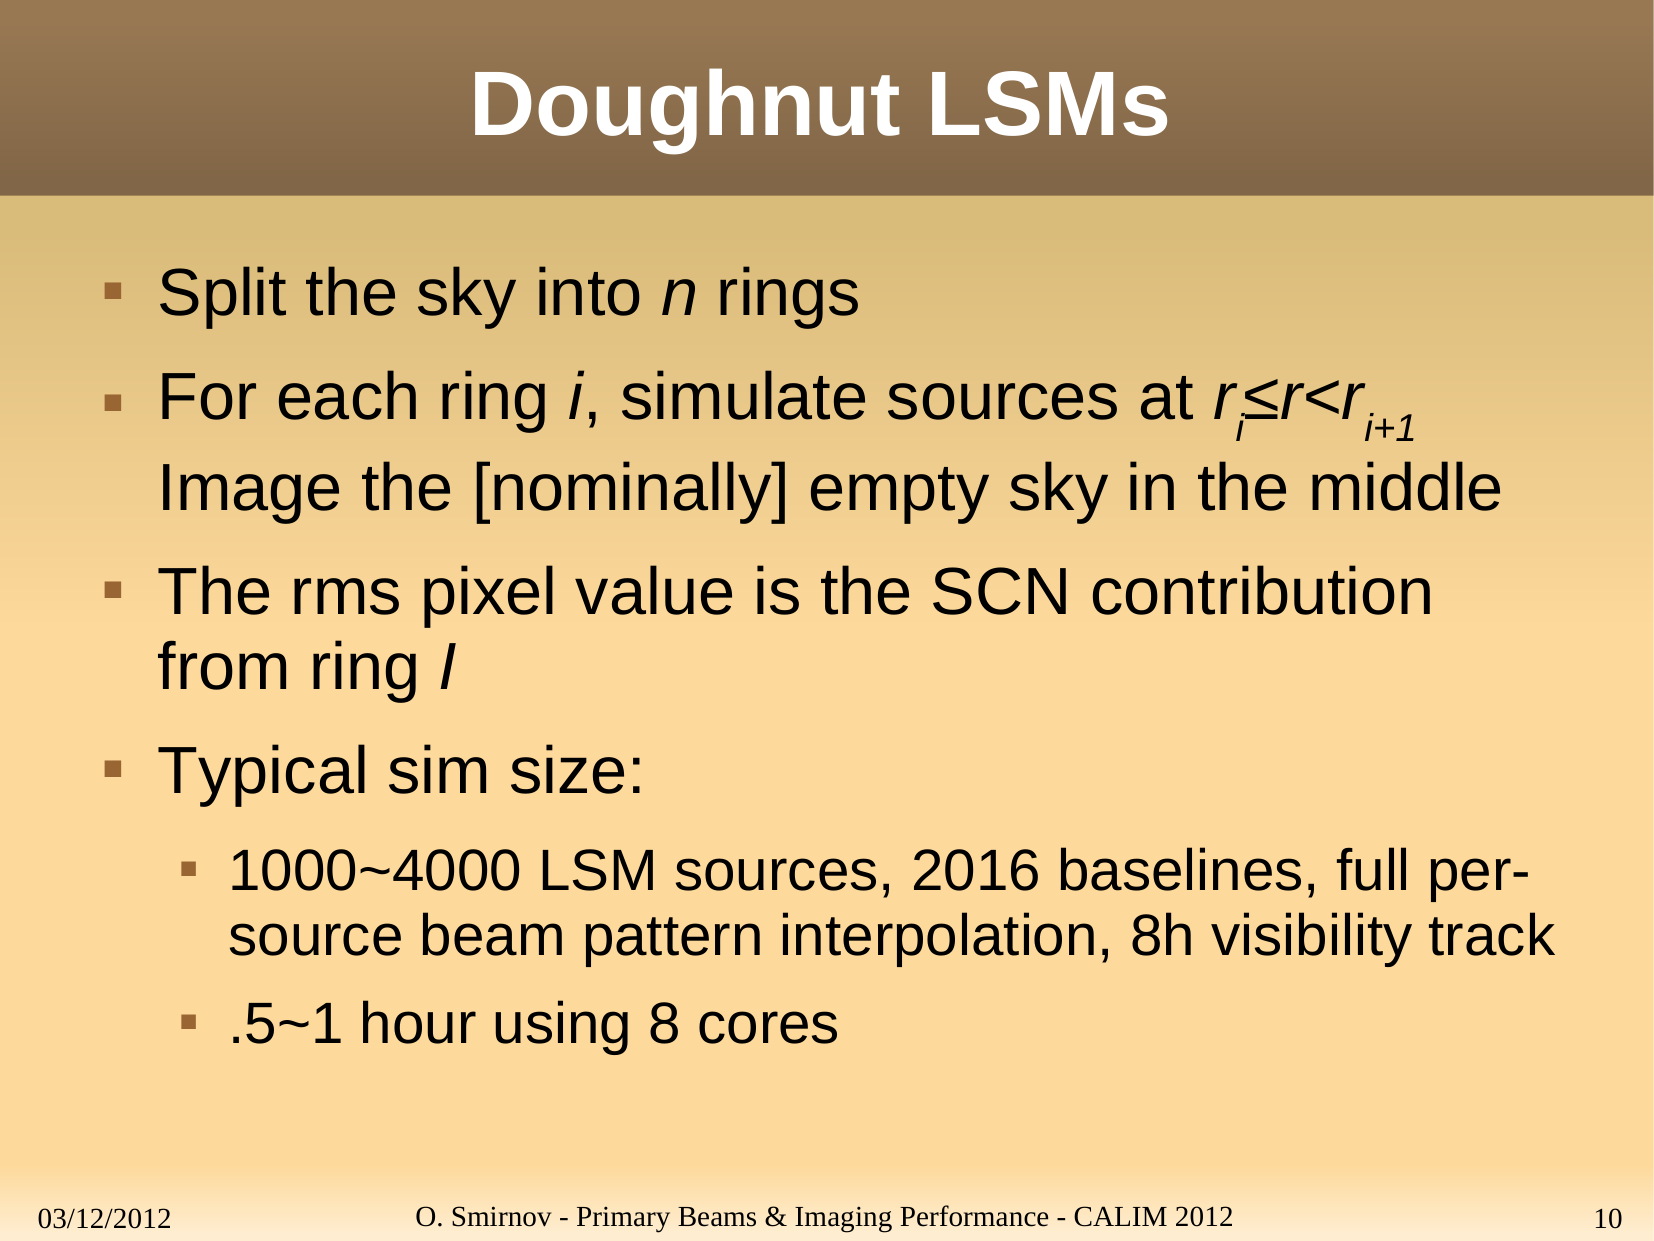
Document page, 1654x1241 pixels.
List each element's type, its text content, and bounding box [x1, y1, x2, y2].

picture [0, 0, 1654, 1241]
list Split the sky into n rings For each ring i, simulate sources at ri≤r<ri+1 Image the [nominally] empty sky in the middle The rms pixel value is the SCN contribution from ring I Typical sim size: 1000~4000 LSM sources, 2016 baselines, full per-source beam pattern interpolation, 8h visibility track .5~1 hour using 8 cores [86, 255, 1576, 1074]
title Doughnut LSMs [76, 0, 1565, 208]
